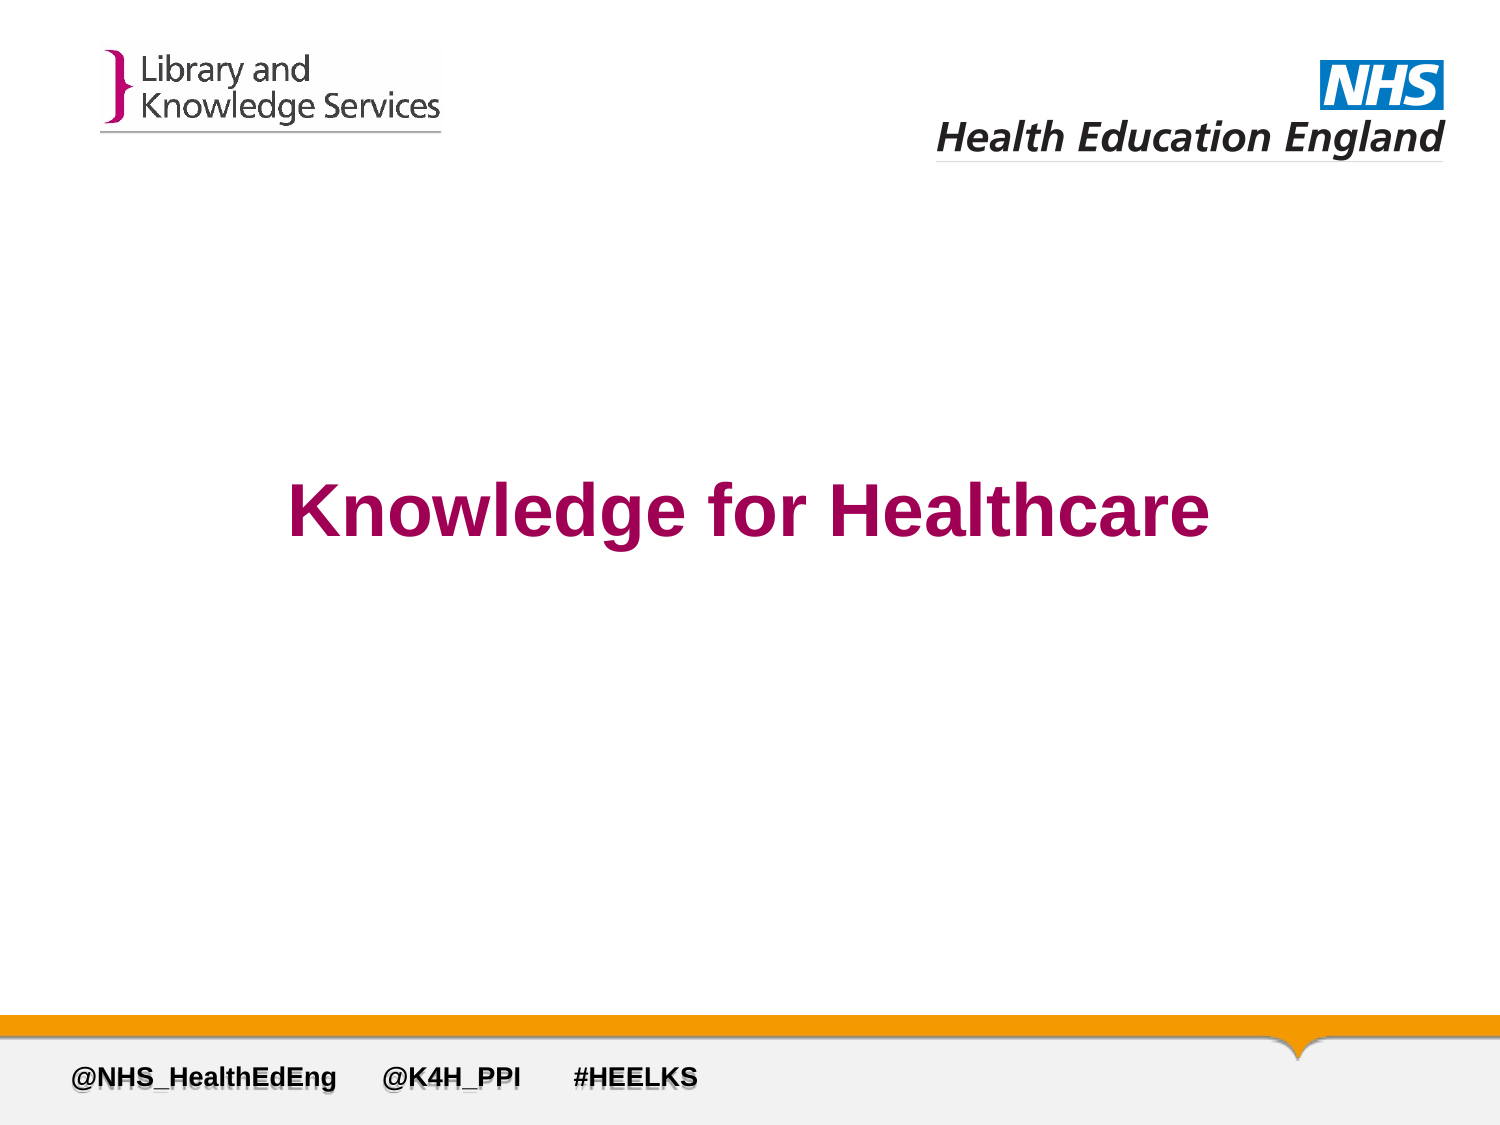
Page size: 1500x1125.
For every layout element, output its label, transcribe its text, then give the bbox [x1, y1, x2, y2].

picture [100, 42, 443, 131]
text_box @NHS_HealthEdEng @K4H_PPI #HEELKS [55, 1052, 932, 1113]
title Knowledge for Healthcare [103, 453, 1397, 672]
